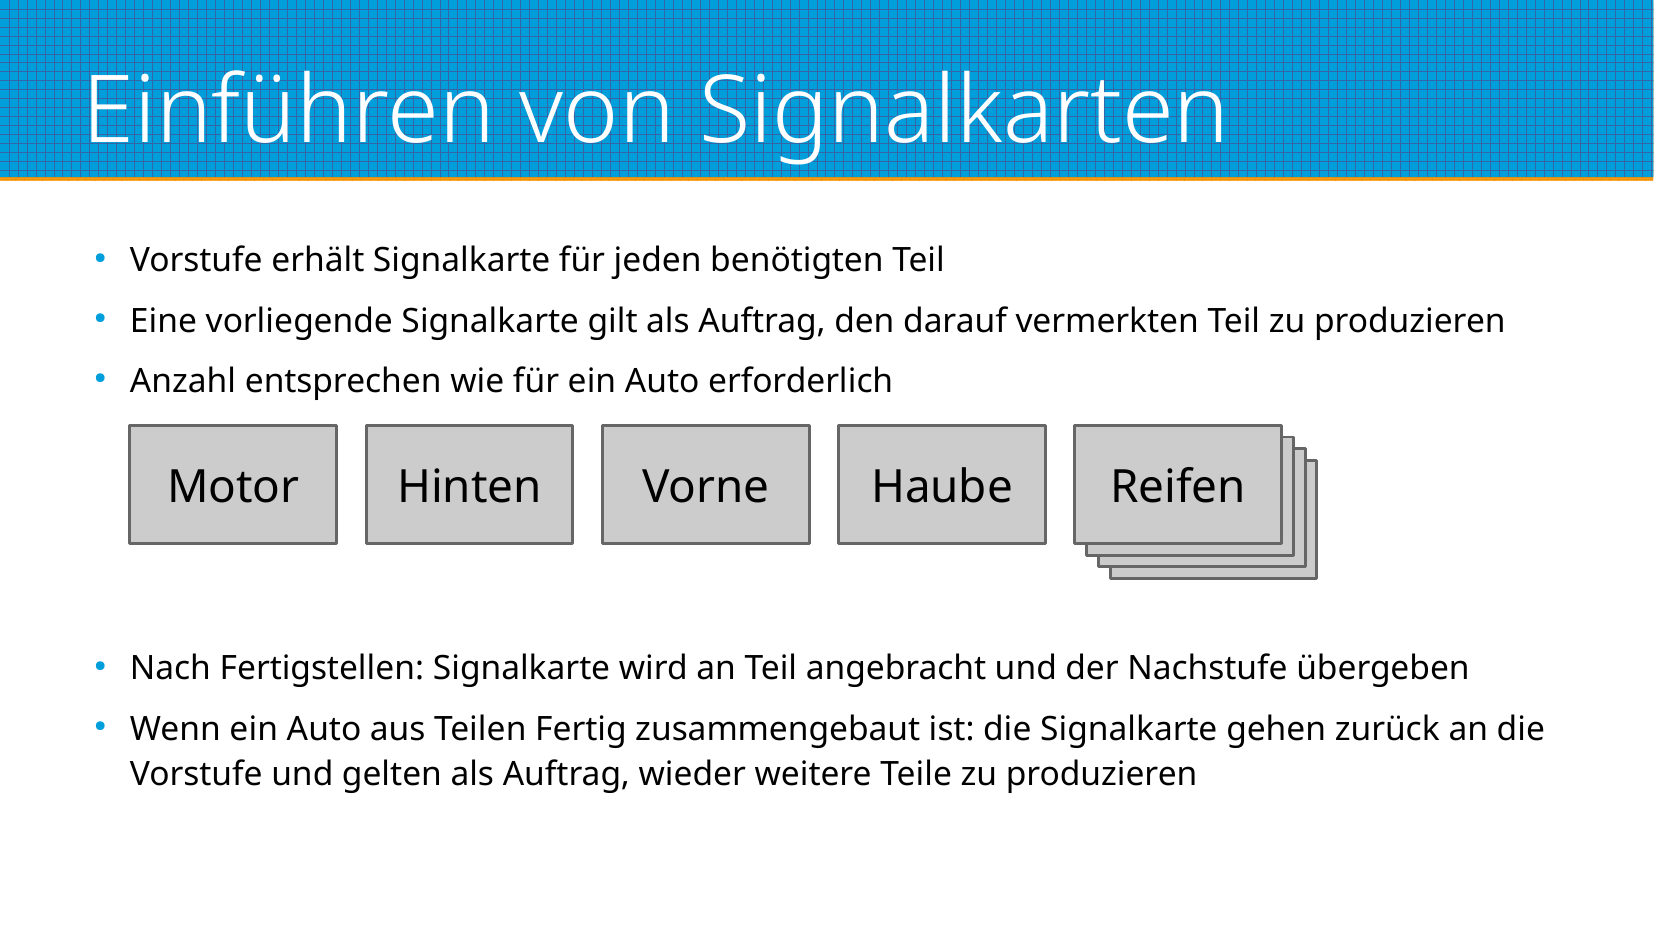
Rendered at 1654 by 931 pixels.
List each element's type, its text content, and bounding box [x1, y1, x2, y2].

text_box Reifen [1110, 460, 1317, 579]
text_box Motor [129, 425, 337, 544]
title Einführen von Signalkarten [82, 14, 1571, 171]
text_box Reifen [1074, 425, 1282, 544]
text_box Reifen [1086, 437, 1294, 556]
text_box Vorne [602, 425, 810, 544]
list Vorstufe erhält Signalkarte für jeden benötigten Teil Eine vorliegende Signalkarte gilt als Auftrag, den darauf vermerkten Teil zu produzieren Anzahl entsprechen wie für ein Auto erforderlich Nach Fertigstellen: Signalkarte wird an Teil angebracht und der Nachstufe übergeben Wenn ein Auto aus Teilen Fertig zusammengebaut ist: die Signalkarte gehen zurück an die Vorstufe und gelten als Auftrag, wieder weitere Teile zu produzieren [82, 236, 1563, 811]
text_box Hinten [366, 425, 573, 544]
text_box Haube [838, 425, 1046, 544]
text_box Reifen [1098, 448, 1306, 567]
